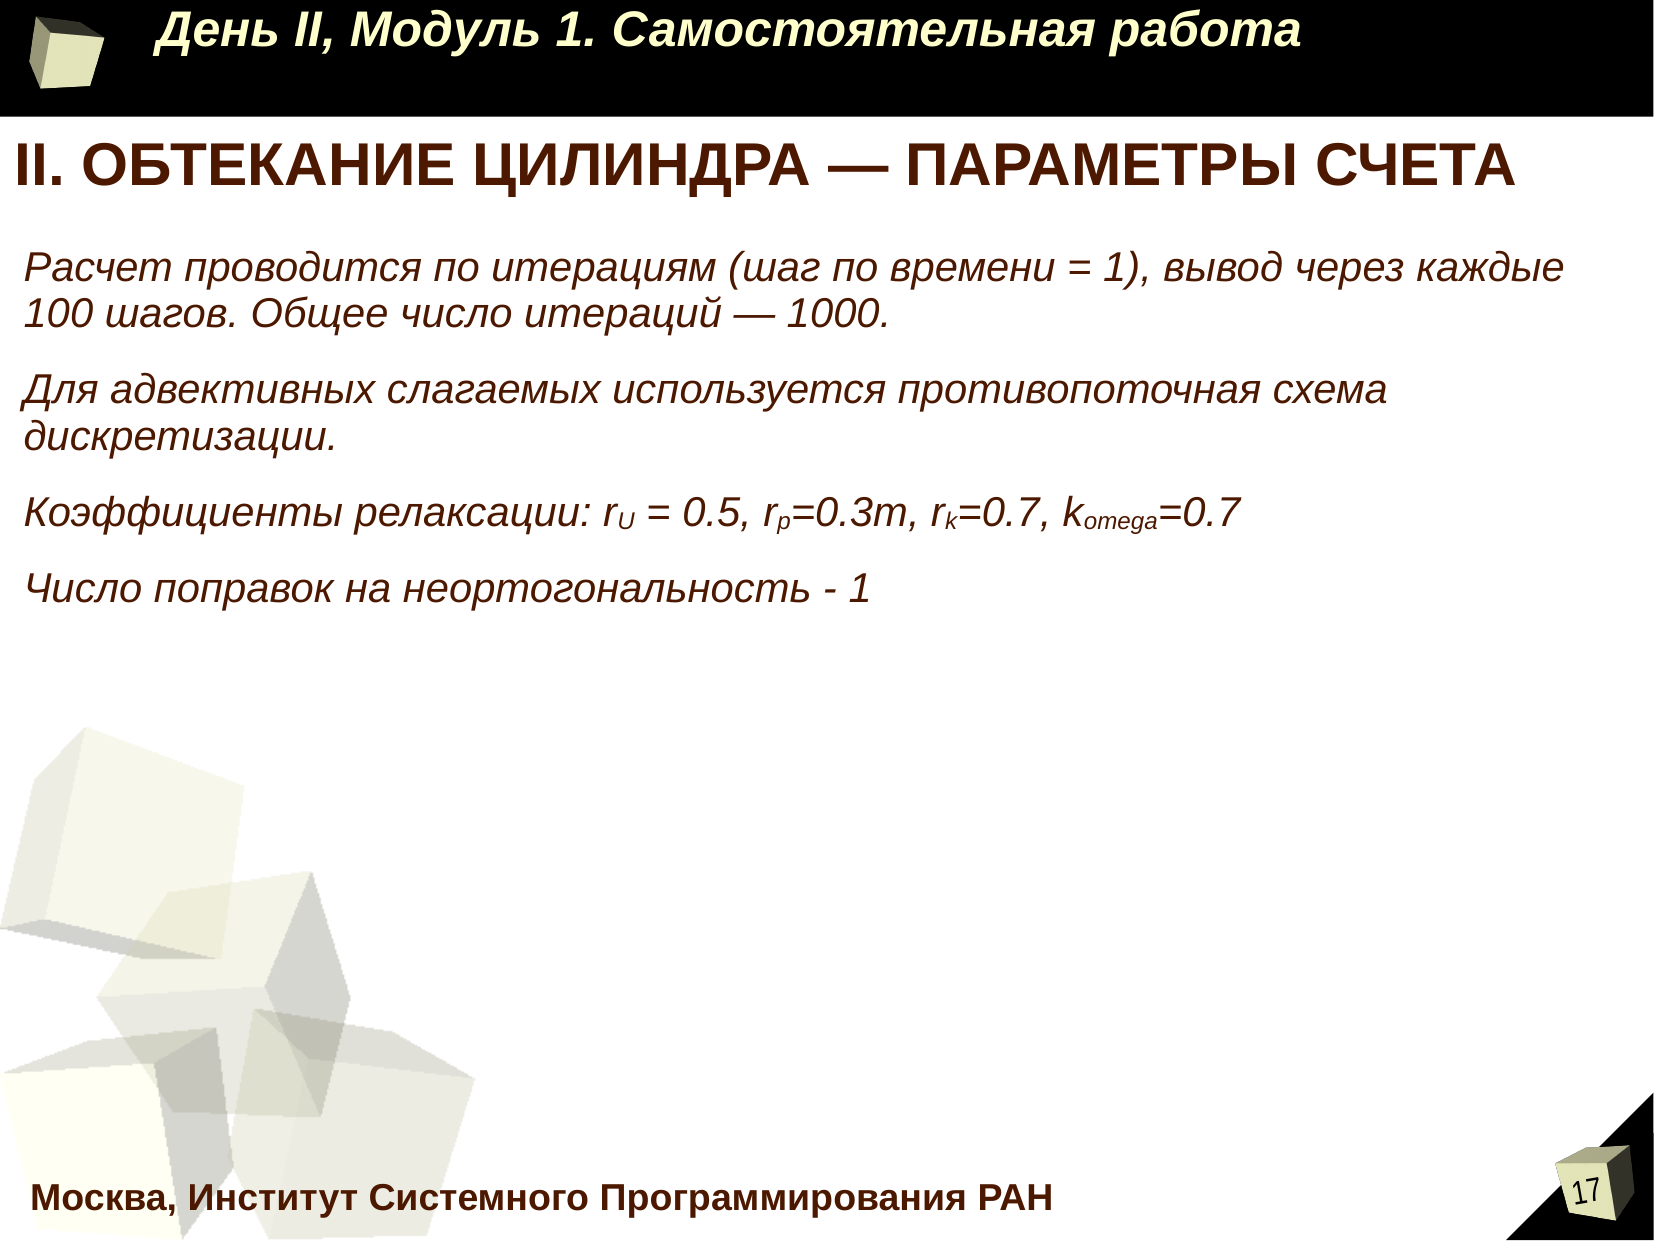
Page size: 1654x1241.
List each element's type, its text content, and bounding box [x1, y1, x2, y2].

picture [0, 726, 477, 1241]
text_box Расчет проводится по итерациям (шаг по времени = 1), вывод через каждые 100 шагов. Общее число итераций — 1000. Для адвективных слагаемых используется противопоточная схема дискретизации. Коэффициенты релаксации: rU = 0.5, rp=0.3m, rk=0.7, komega=0.7 Число поправок на неортогональность - 1 [8, 236, 1654, 633]
text_box II. ОБТЕКАНИЕ ЦИЛИНДРА — ПАРАМЕТРЫ СЧЕТА [0, 123, 1654, 213]
picture [464, 1193, 472, 1198]
